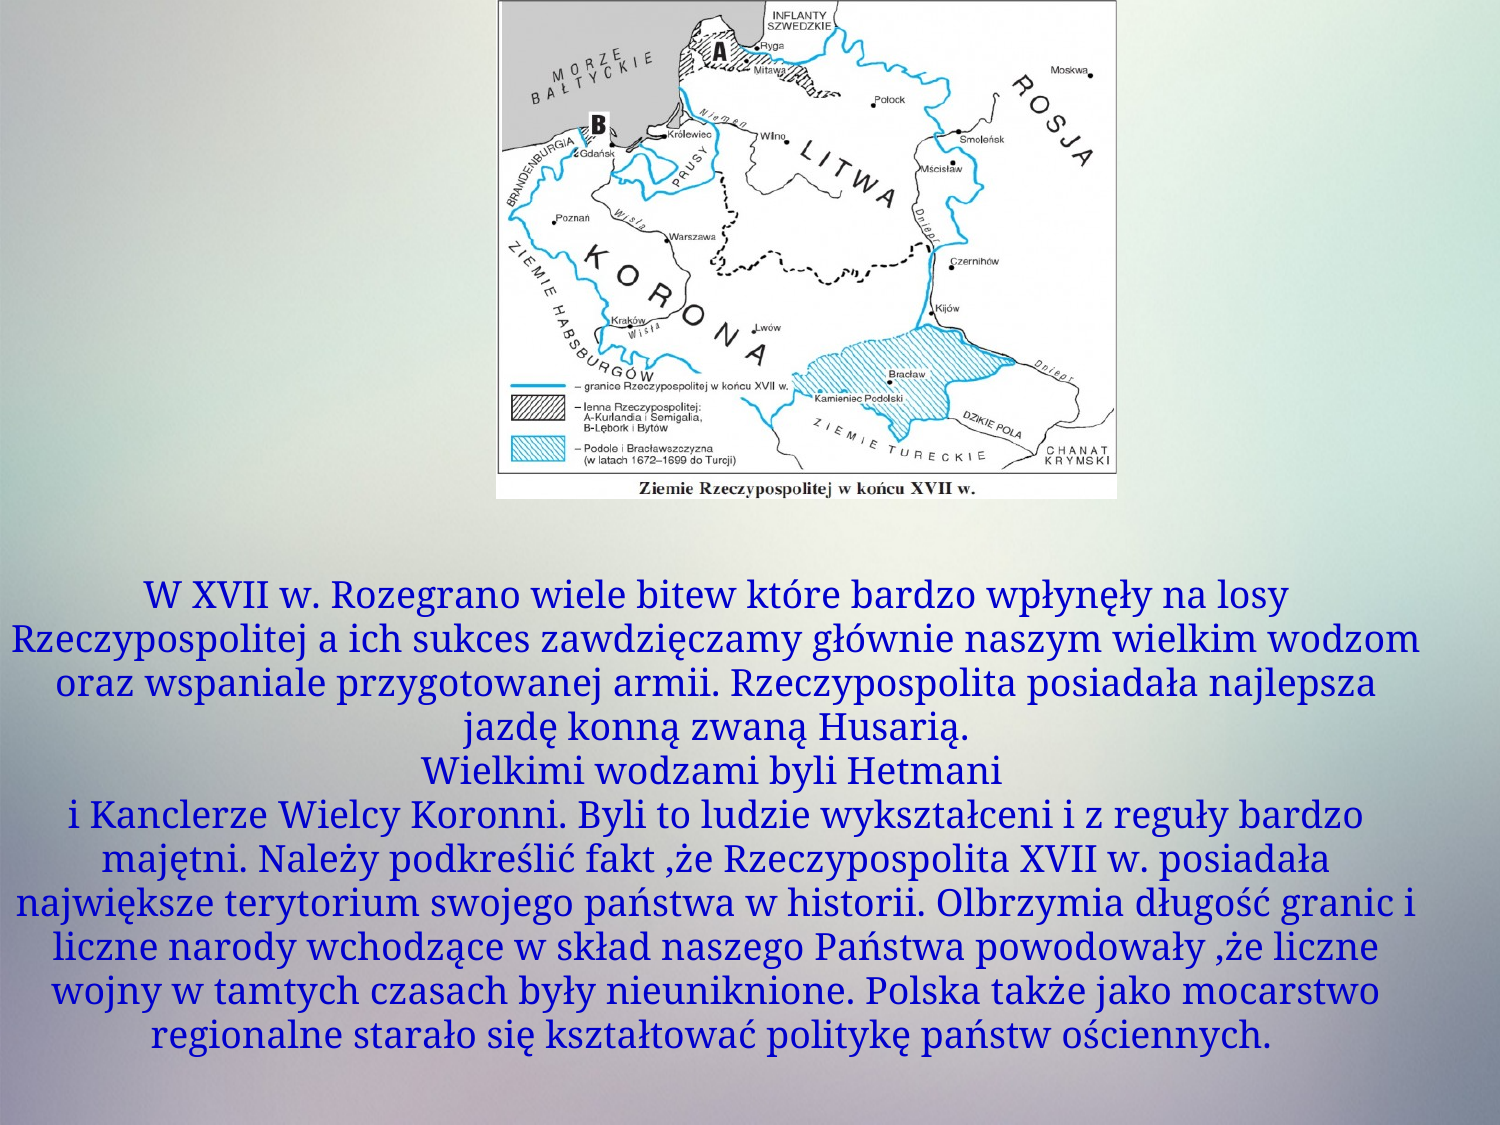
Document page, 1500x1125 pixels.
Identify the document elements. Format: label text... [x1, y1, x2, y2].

text_box W XVII w. Rozegrano wiele bitew które bardzo wpłynęły na losy Rzeczypospolitej a ich sukces zawdzięczamy głównie naszym wielkim wodzom oraz wspaniale przygotowanej armii. Rzeczypospolita posiadała najlepsza jazdę konną zwaną Husarią. Wielkimi wodzami byli Hetmani i Kanclerze Wielcy Koronni. Byli to ludzie wykształceni i z reguły bardzo majętni. Należy podkreślić fakt ,że Rzeczypospolita XVII w. posiadała największe terytorium swojego państwa w historii. Olbrzymia długość granic i liczne narody wchodzące w skład naszego Państwa powodowały ,że liczne wojny w tamtych czasach były nieuniknione. Polska także jako mocarstwo regionalne starało się kształtować politykę państw ościennych. [4, 496, 1430, 1125]
picture [0, 0, 1500, 1125]
